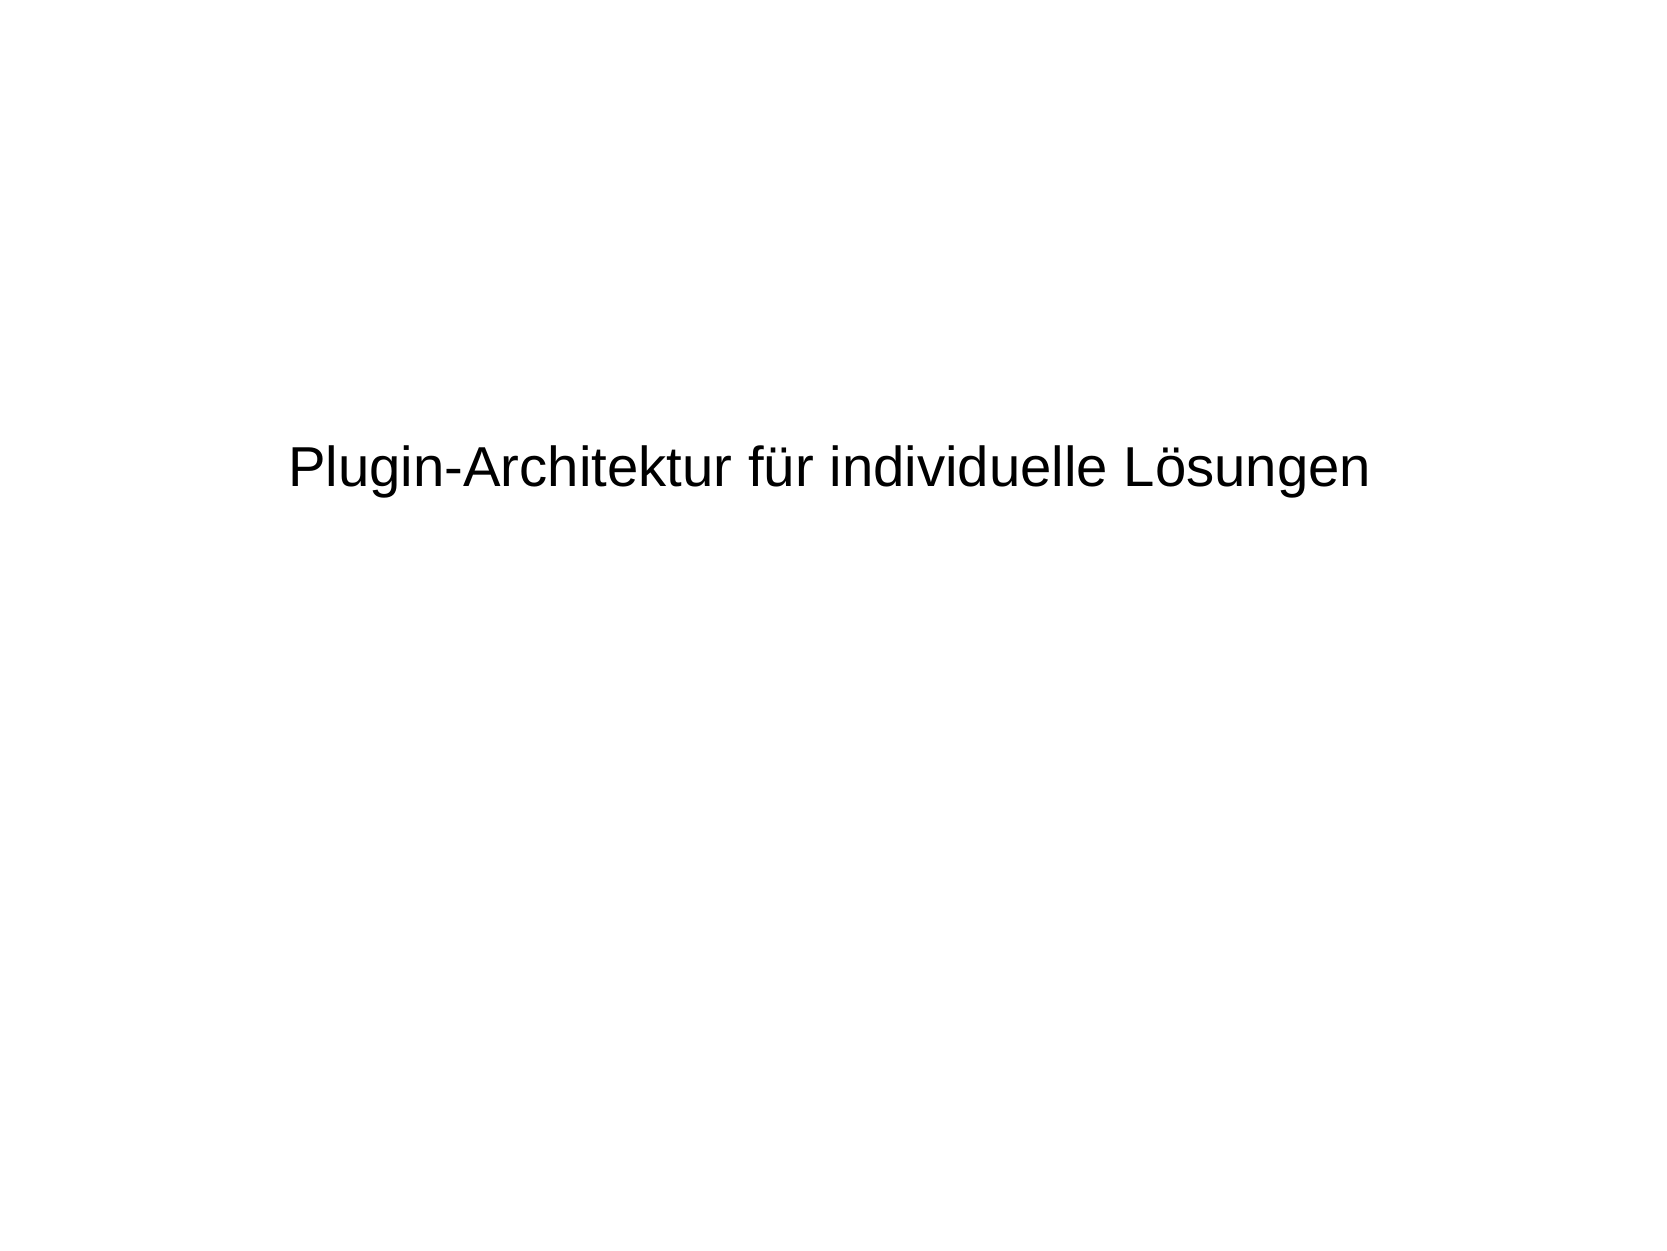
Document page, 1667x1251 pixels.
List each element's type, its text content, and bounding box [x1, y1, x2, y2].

subtitle Plugin-Architektur für individuelle Lösungen [0, 438, 1667, 800]
